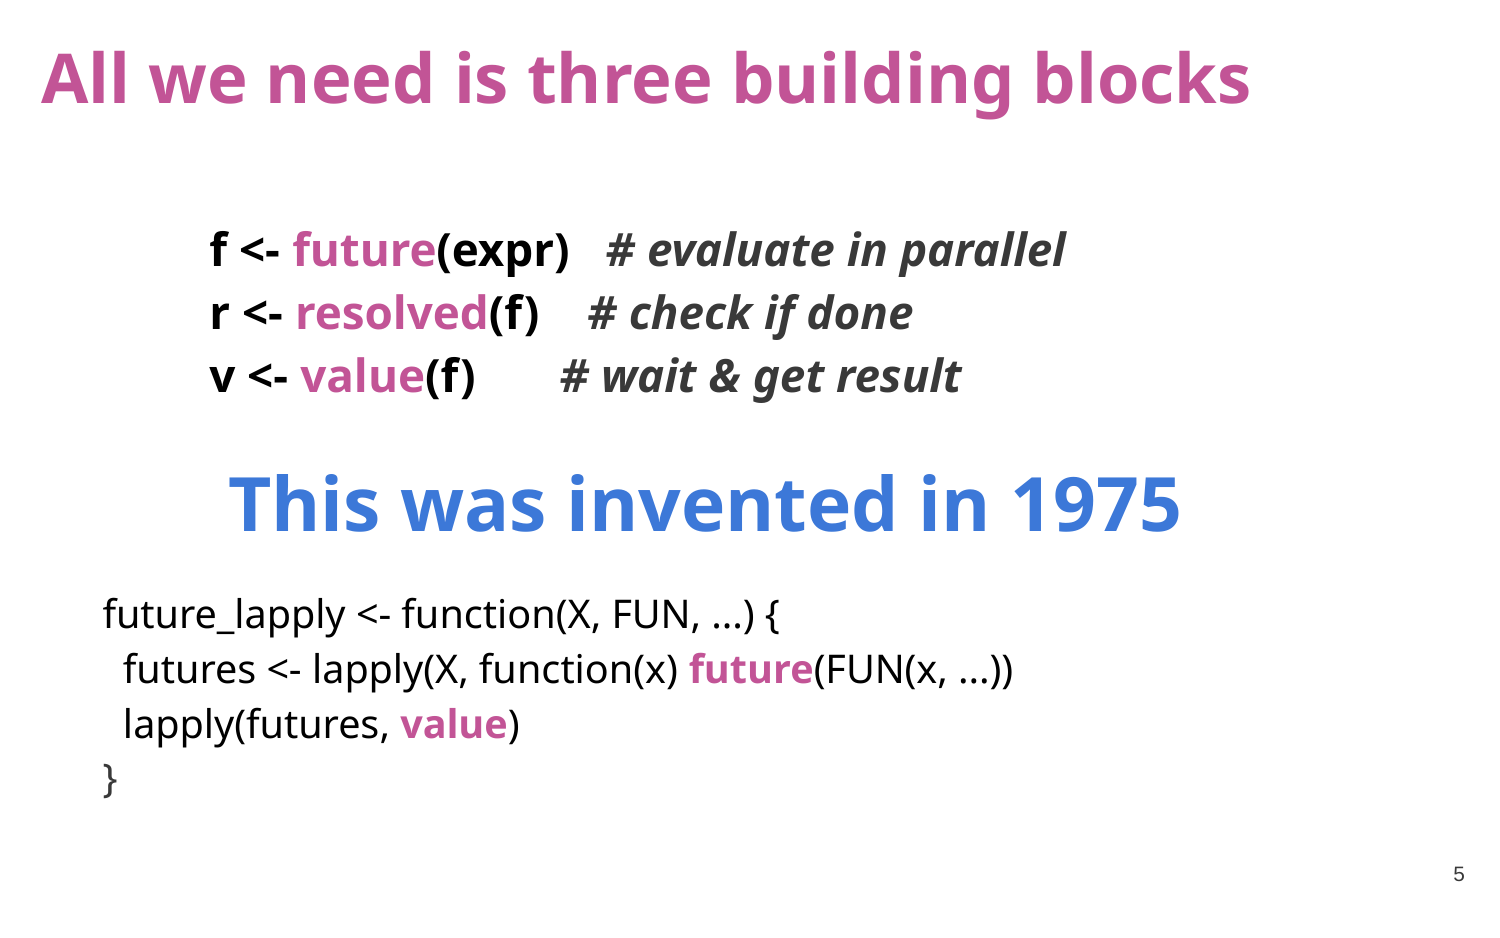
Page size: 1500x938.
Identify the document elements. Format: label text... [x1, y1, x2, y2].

text_box future_lapply <- function(X, FUN, ...) { futures <- lapply(X, function(x) future(FUN(x, ...)) lapply(futures, value) } [87, 567, 1436, 825]
title All we need is three building blocks [26, 20, 1493, 136]
slide_number <number> [1389, 837, 1480, 910]
list f <- future(expr) # evaluate in parallel r <- resolved(f) # check if done v <- value(f) # wait & get result [194, 197, 1390, 417]
text_box This was invented in 1975 [62, 441, 1349, 556]
